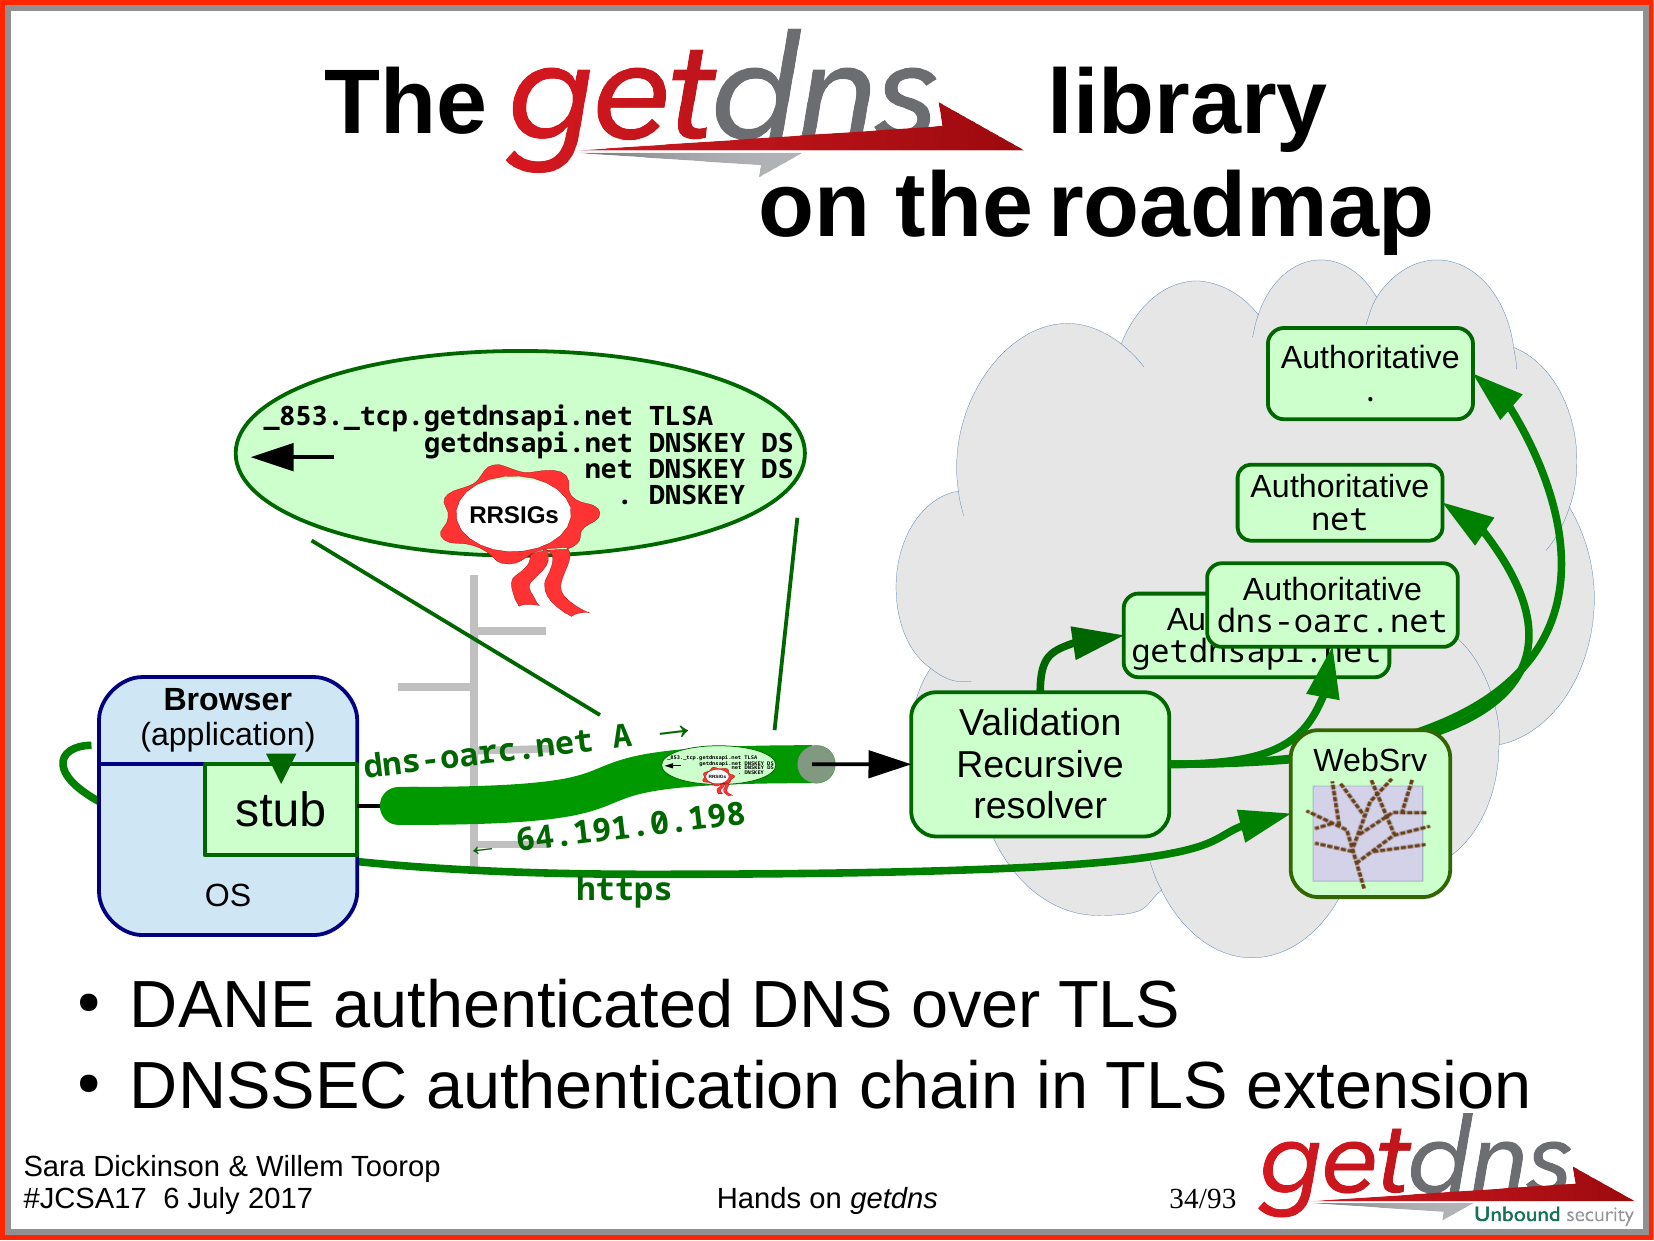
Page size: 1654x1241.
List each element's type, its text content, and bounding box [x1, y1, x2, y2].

picture [59, 259, 1595, 958]
text_box on the [540, 153, 1034, 256]
picture [1251, 1107, 1642, 1232]
title The library [324, 49, 1642, 257]
list DANE authenticated DNS over TLS DNSSEC authentication chain in TLS extension [59, 958, 1548, 1170]
picture [496, 20, 1034, 49]
text_box roadmap [1048, 153, 1542, 256]
